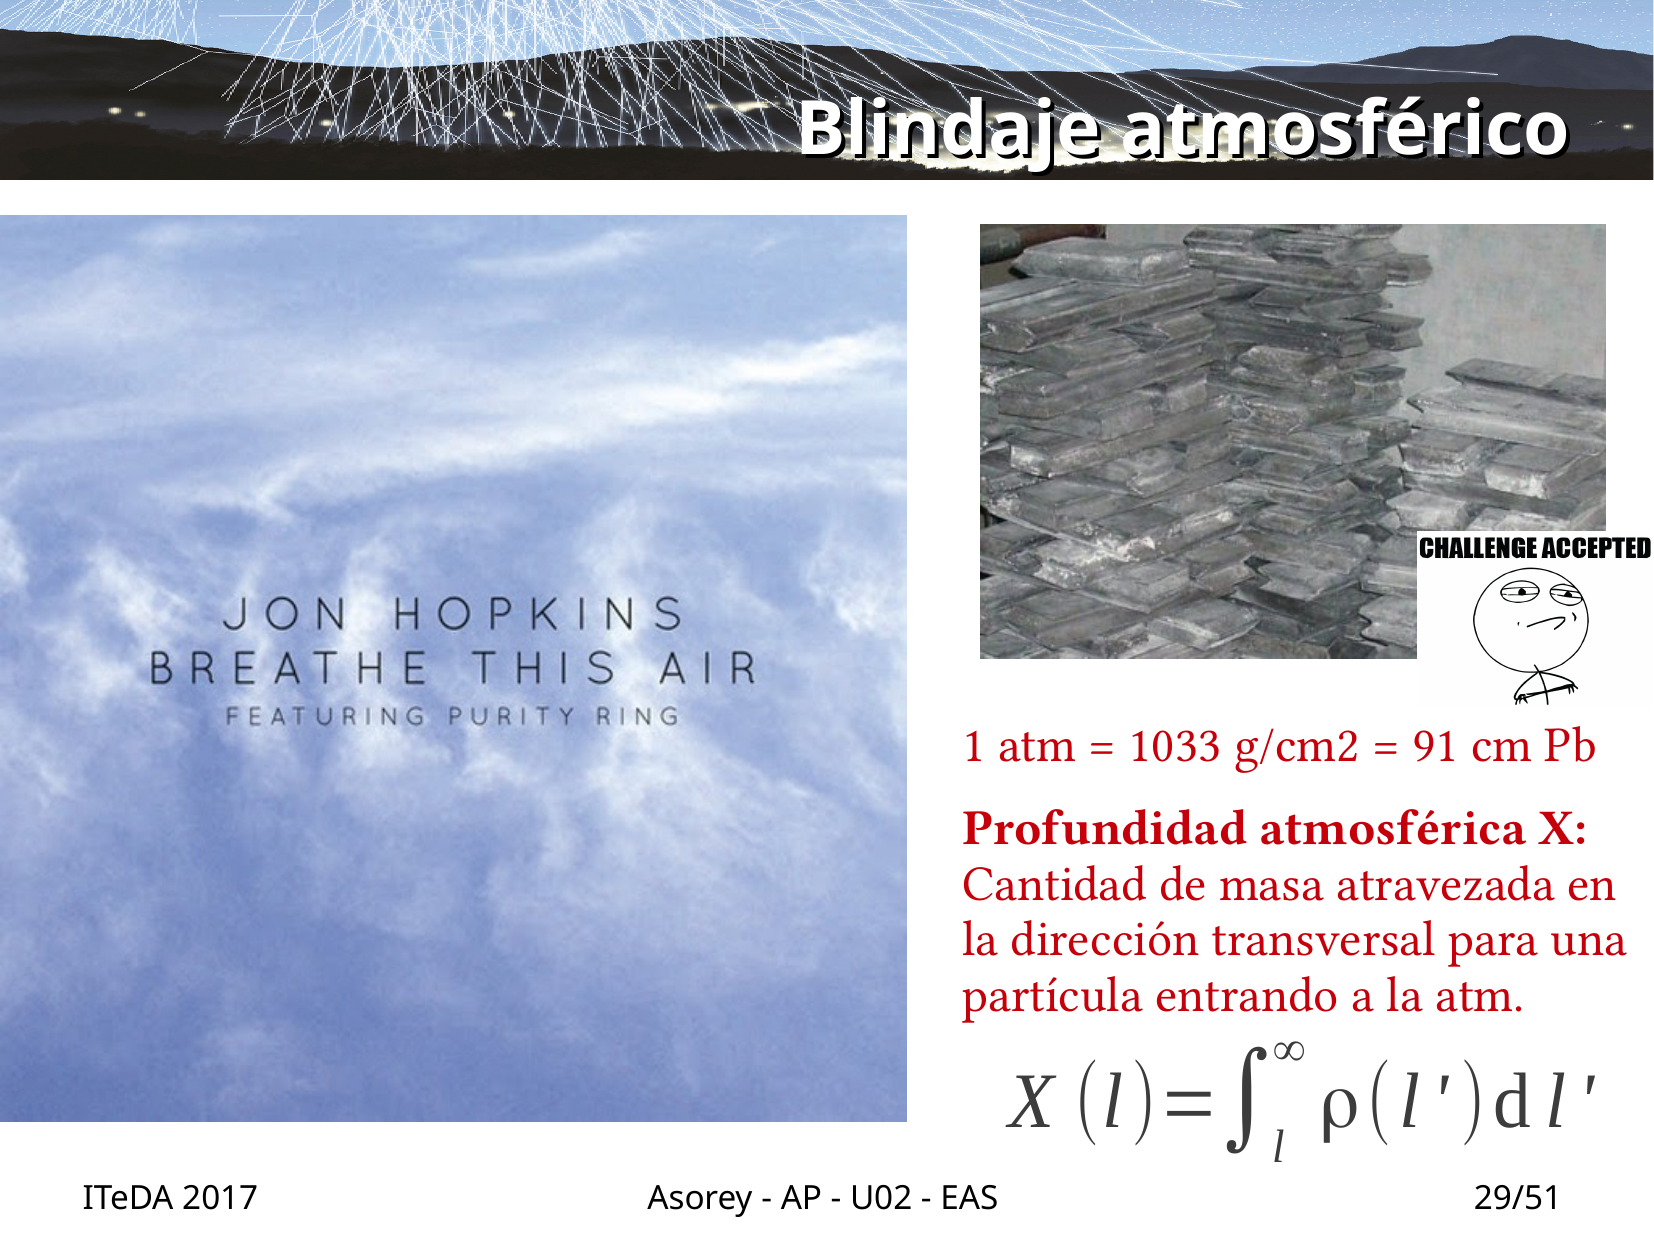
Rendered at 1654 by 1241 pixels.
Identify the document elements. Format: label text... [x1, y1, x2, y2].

text_box 1 atm = 1033 g/cm2 = 91 cm Pb [944, 703, 1635, 786]
picture [980, 224, 1654, 707]
picture [0, 0, 1654, 180]
title Blindaje atmosférico [82, 49, 1571, 201]
chart [980, 1039, 1619, 1171]
text_box Profundidad atmosférica X: Cantidad de masa atravezada en la dirección transversal para una partícula entrando a la atm. [944, 786, 1635, 1040]
picture [0, 215, 907, 1123]
